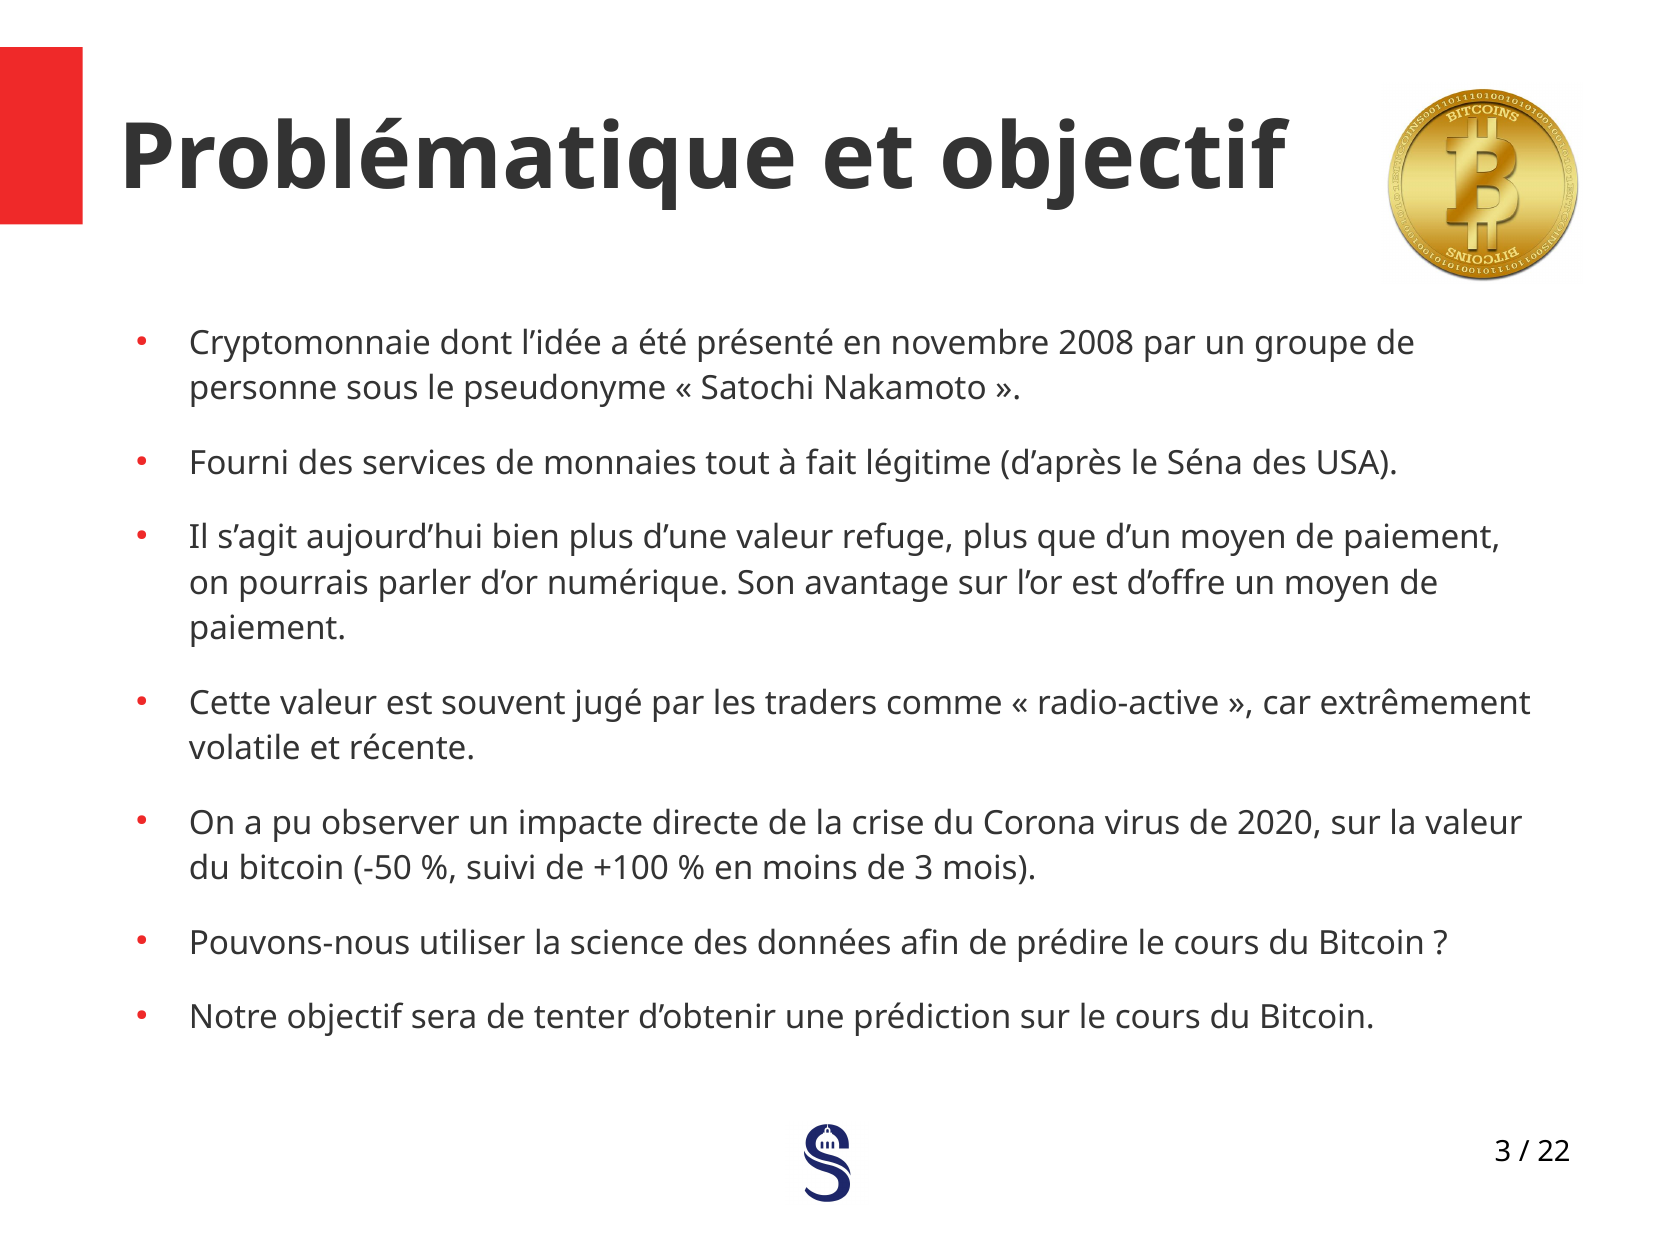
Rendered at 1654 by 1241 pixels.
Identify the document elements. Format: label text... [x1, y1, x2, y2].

title Problématique et objectif [118, 49, 1571, 257]
picture [785, 1121, 869, 1205]
picture [1381, 82, 1583, 284]
list Cryptomonnaie dont l’idée a été présenté en novembre 2008 par un groupe de personne sous le pseudonyme « Satochi Nakamoto ». Fourni des services de monnaies tout à fait légitime (d’après le Séna des USA). Il s’agit aujourd’hui bien plus d’une valeur refuge, plus que d’un moyen de paiement, on pourrais parler d’or numérique. Son avantage sur l’or est d’offre un moyen de paiement. Cette valeur est souvent jugé par les traders comme « radio-active », car extrêmement volatile et récente. On a pu observer un impacte directe de la crise du Corona virus de 2020, sur la valeur du bitcoin (-50 %, suivi de +100 % en moins de 3 mois). Pouvons-nous utiliser la science des données afin de prédire le cours du Bitcoin ? Notre objectif sera de tenter d’obtenir une prédiction sur le cours du Bitcoin. [118, 318, 1536, 1039]
